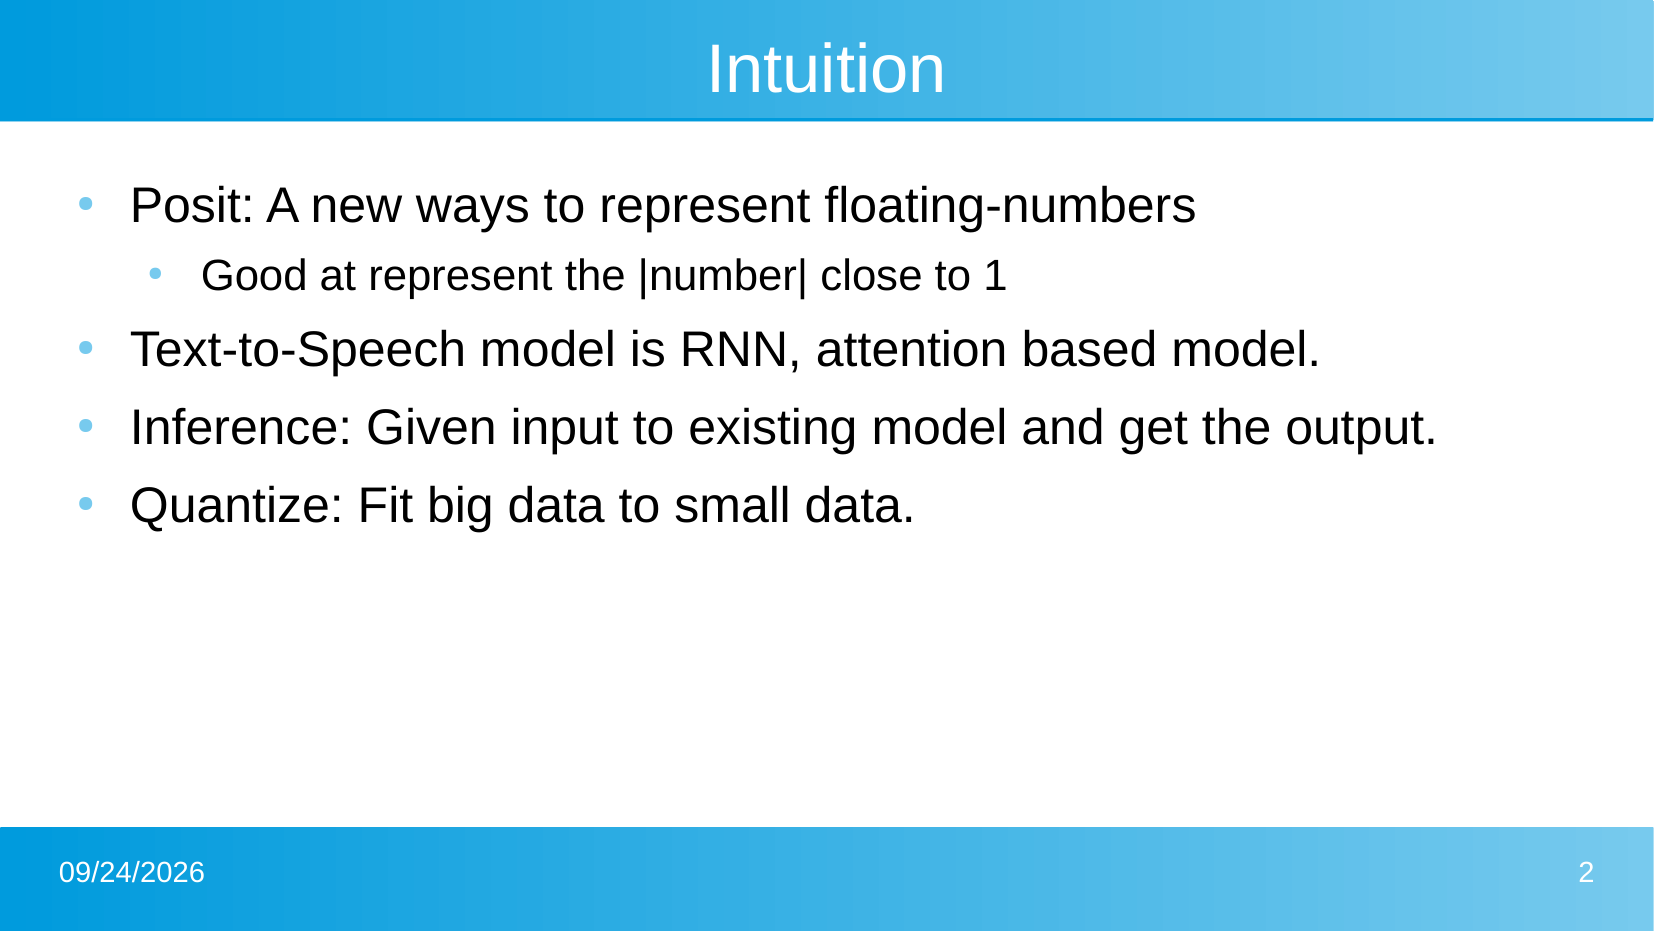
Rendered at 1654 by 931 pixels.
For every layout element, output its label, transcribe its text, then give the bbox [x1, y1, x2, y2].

title Intuition [59, 29, 1595, 108]
list Posit: A new ways to represent floating-numbers Good at represent the |number| close to 1 Text-to-Speech model is RNN, attention based model. Inference: Given input to existing model and get the output. Quantize: Fit big data to small data. [59, 177, 1595, 768]
